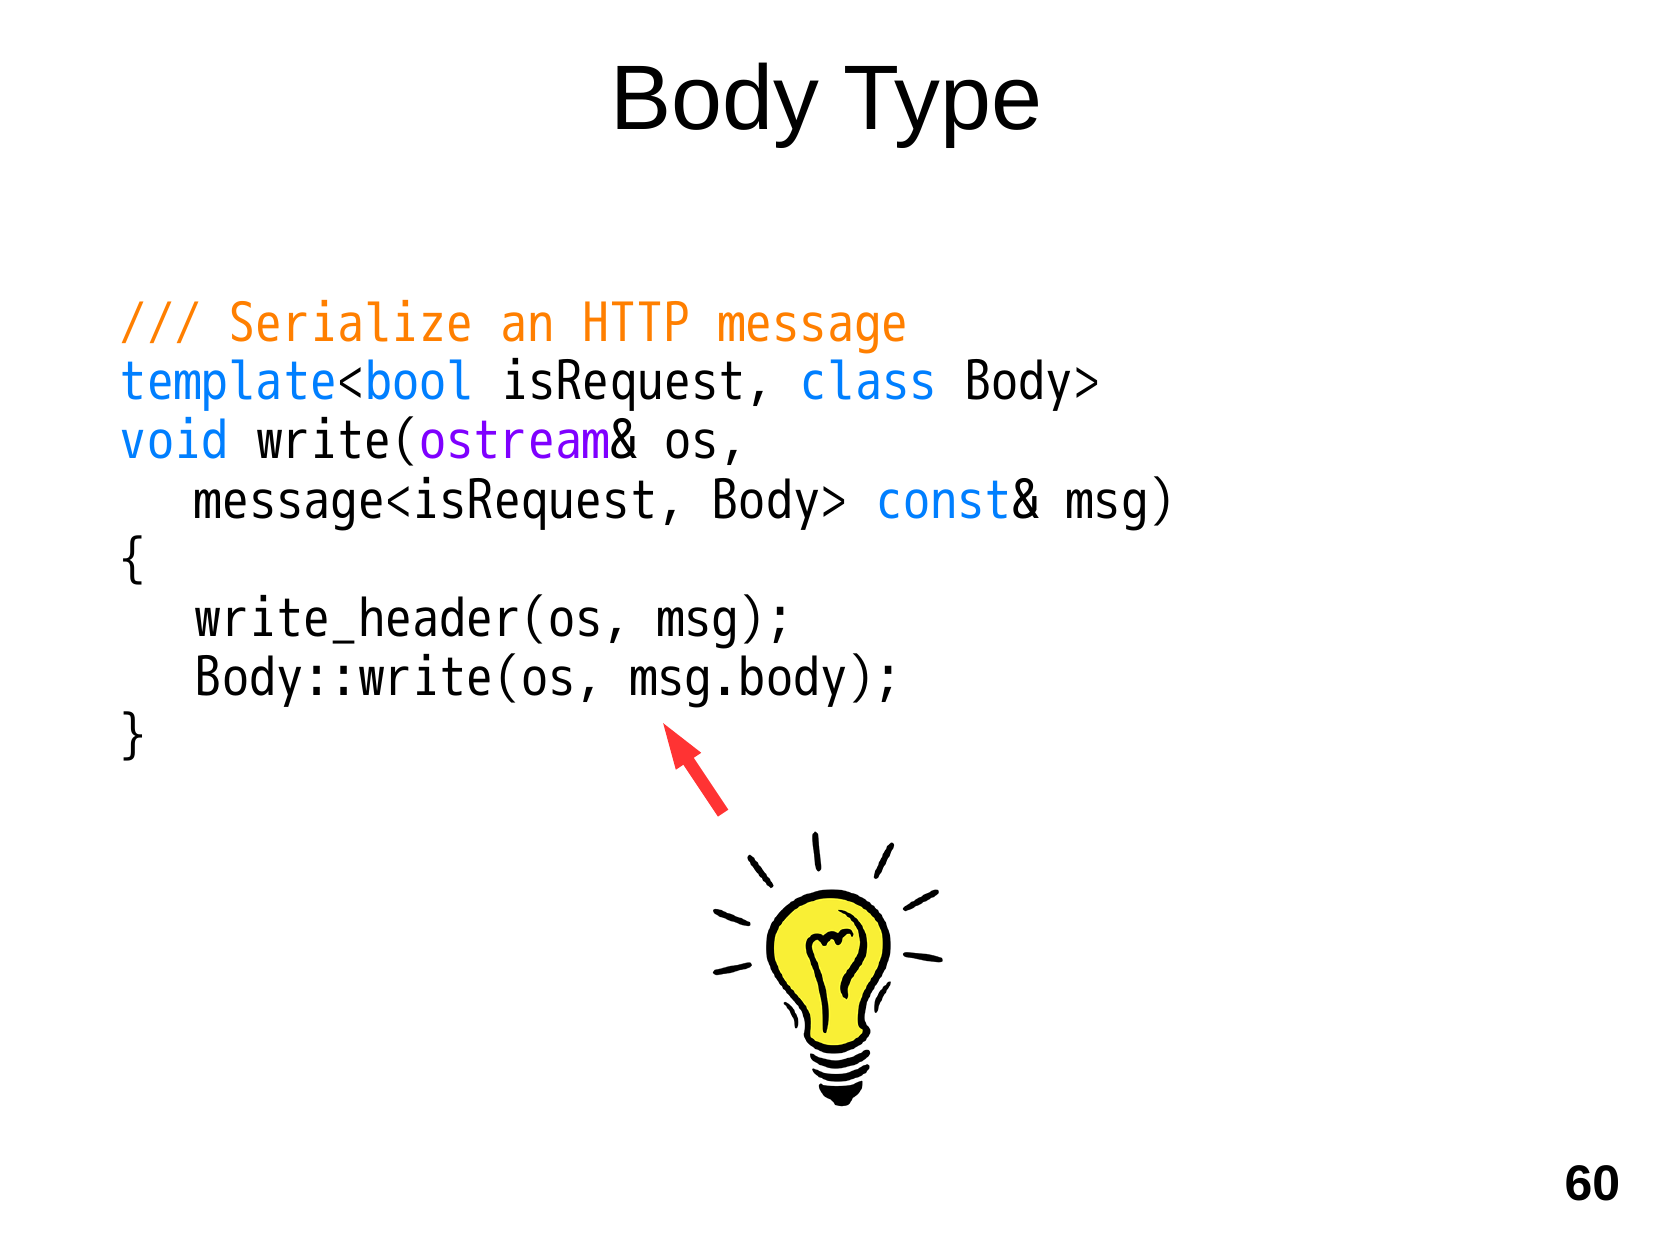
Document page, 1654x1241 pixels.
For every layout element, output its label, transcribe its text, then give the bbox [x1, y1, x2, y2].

text_box /// Serialize an HTTP message template<bool isRequest, class Body> void write(ostream& os, message<isRequest, Body> const& msg) { write_header(os, msg); Body::write(os, msg.body); } [104, 287, 1575, 771]
title Body Type [82, 15, 1571, 181]
picture [707, 826, 947, 1111]
